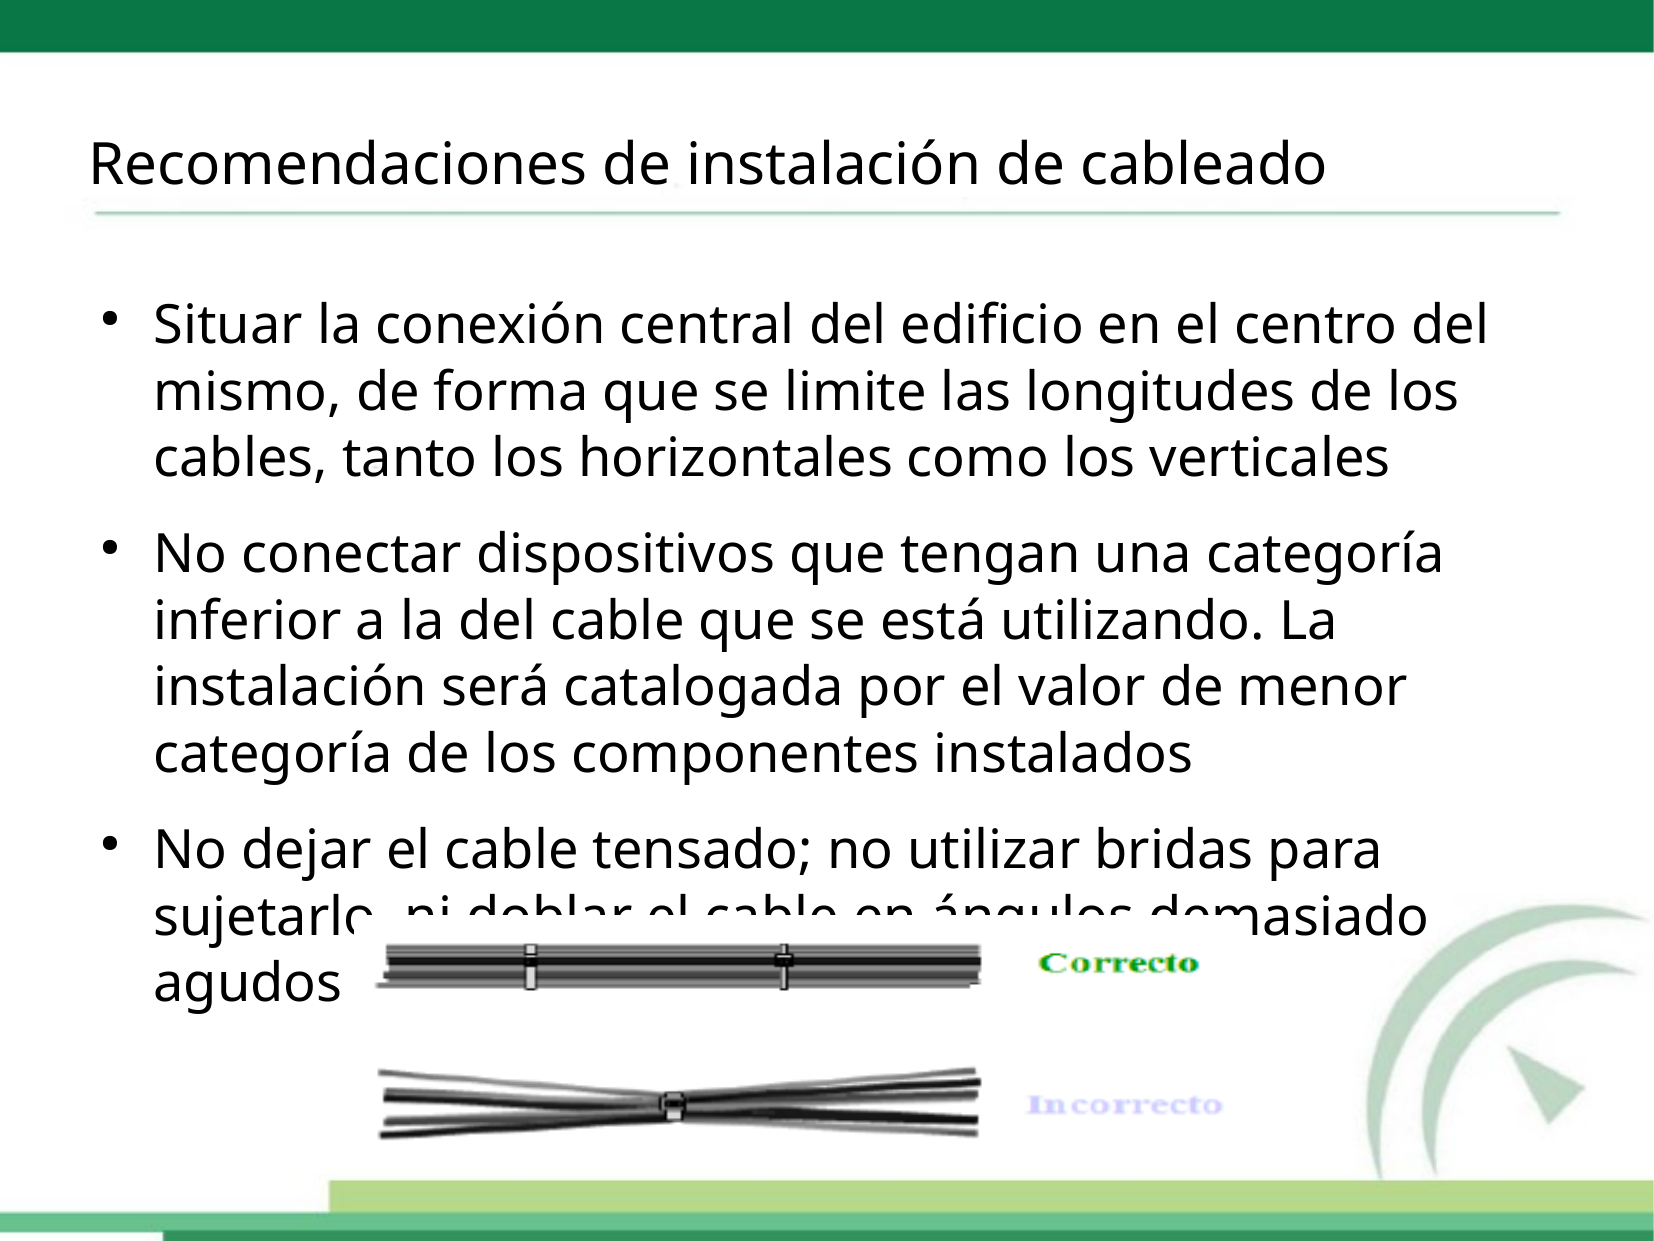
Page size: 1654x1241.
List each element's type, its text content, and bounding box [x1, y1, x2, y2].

title Recomendaciones de instalación de cableado [88, 58, 1577, 266]
list Situar la conexión central del edificio en el centro del mismo, de forma que se limite las longitudes de los cables, tanto los horizontales como los verticales No conectar dispositivos que tengan una categoría inferior a la del cable que se está utilizando. La instalación será catalogada por el valor de menor categoría de los componentes instalados No dejar el cable tensado; no utilizar bridas para sujetarlo, ni doblar el cable en ángulos demasiado agudos [82, 290, 1571, 1094]
picture [0, 0, 1654, 1241]
